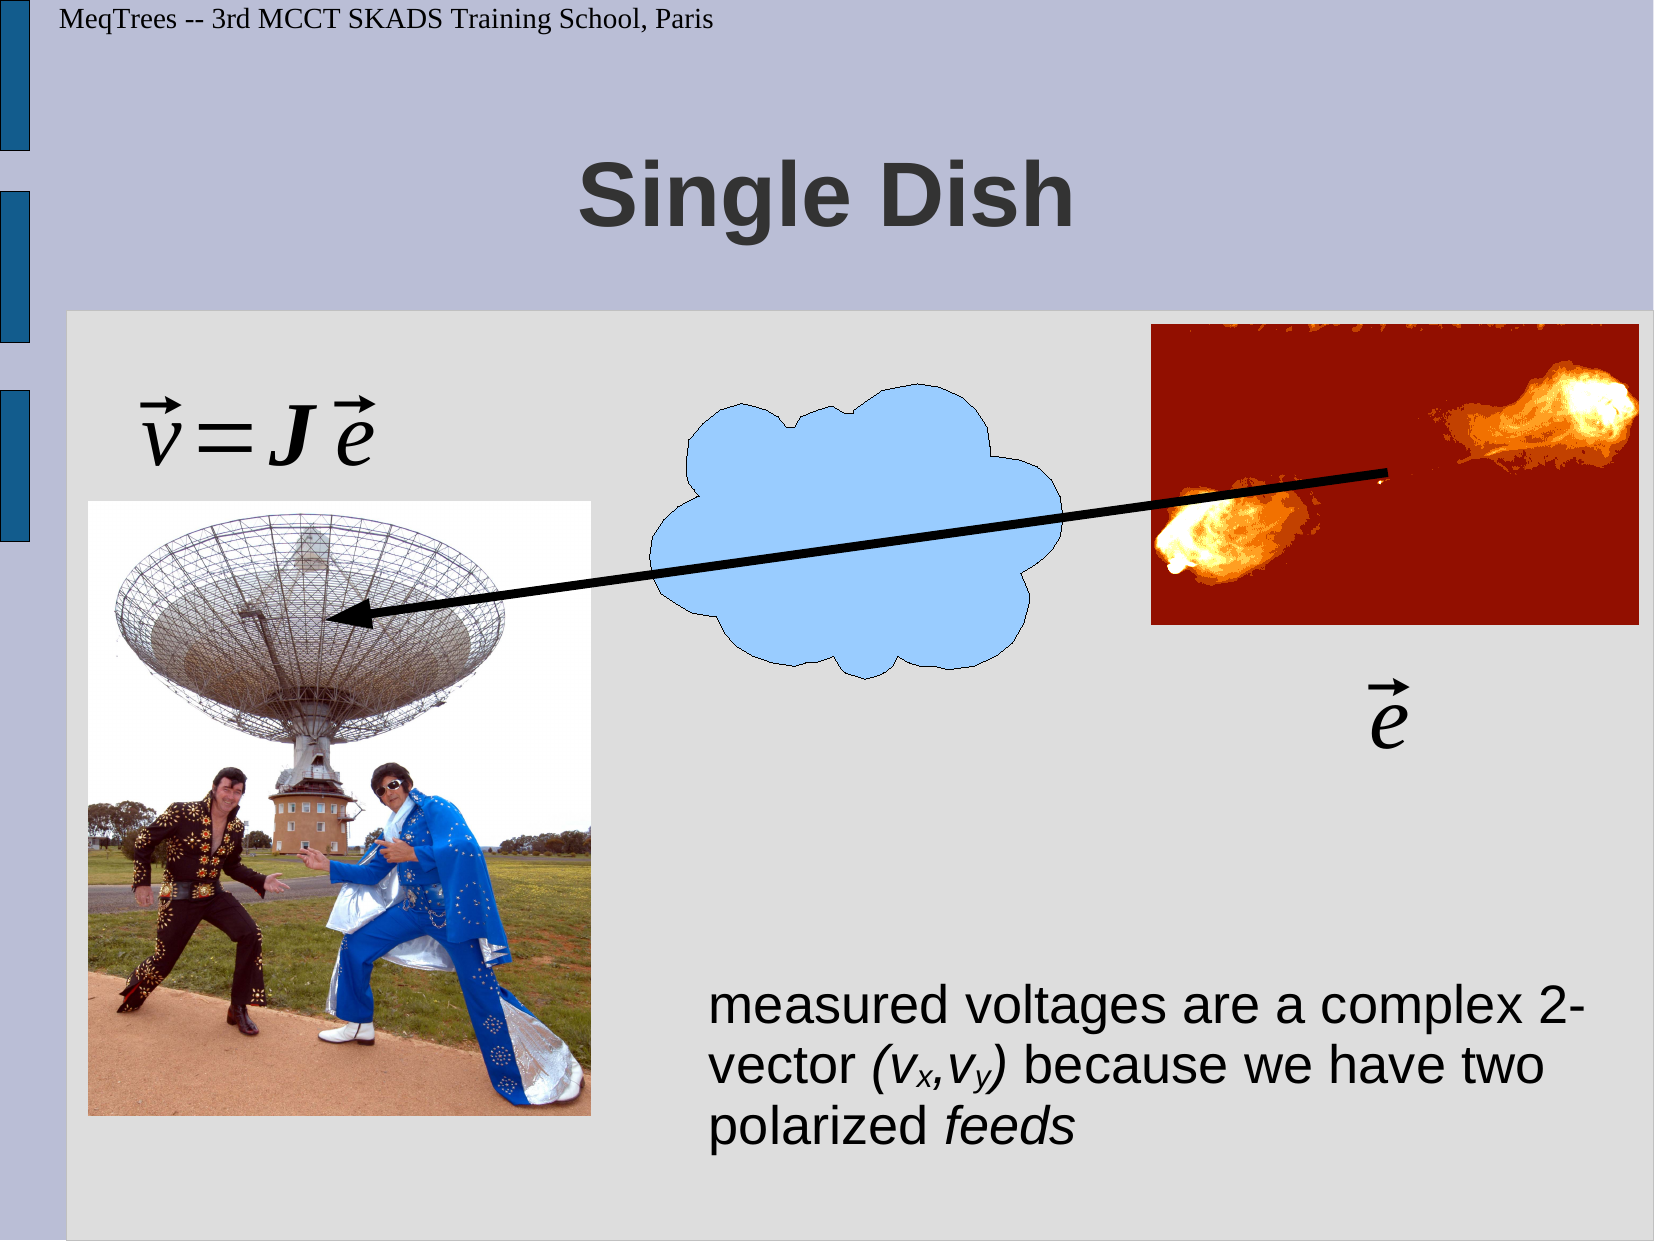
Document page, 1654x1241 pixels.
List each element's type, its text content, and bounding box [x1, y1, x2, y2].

list measured voltages are a complex 2-vector (vx,vy) because we have two polarized feeds [708, 974, 1625, 1241]
chart [1358, 666, 1418, 768]
title Single Dish [121, 91, 1534, 299]
text_box [654, 523, 1063, 680]
chart [130, 383, 384, 485]
picture [88, 501, 591, 1116]
picture [1151, 324, 1639, 625]
text_box [649, 383, 1063, 570]
